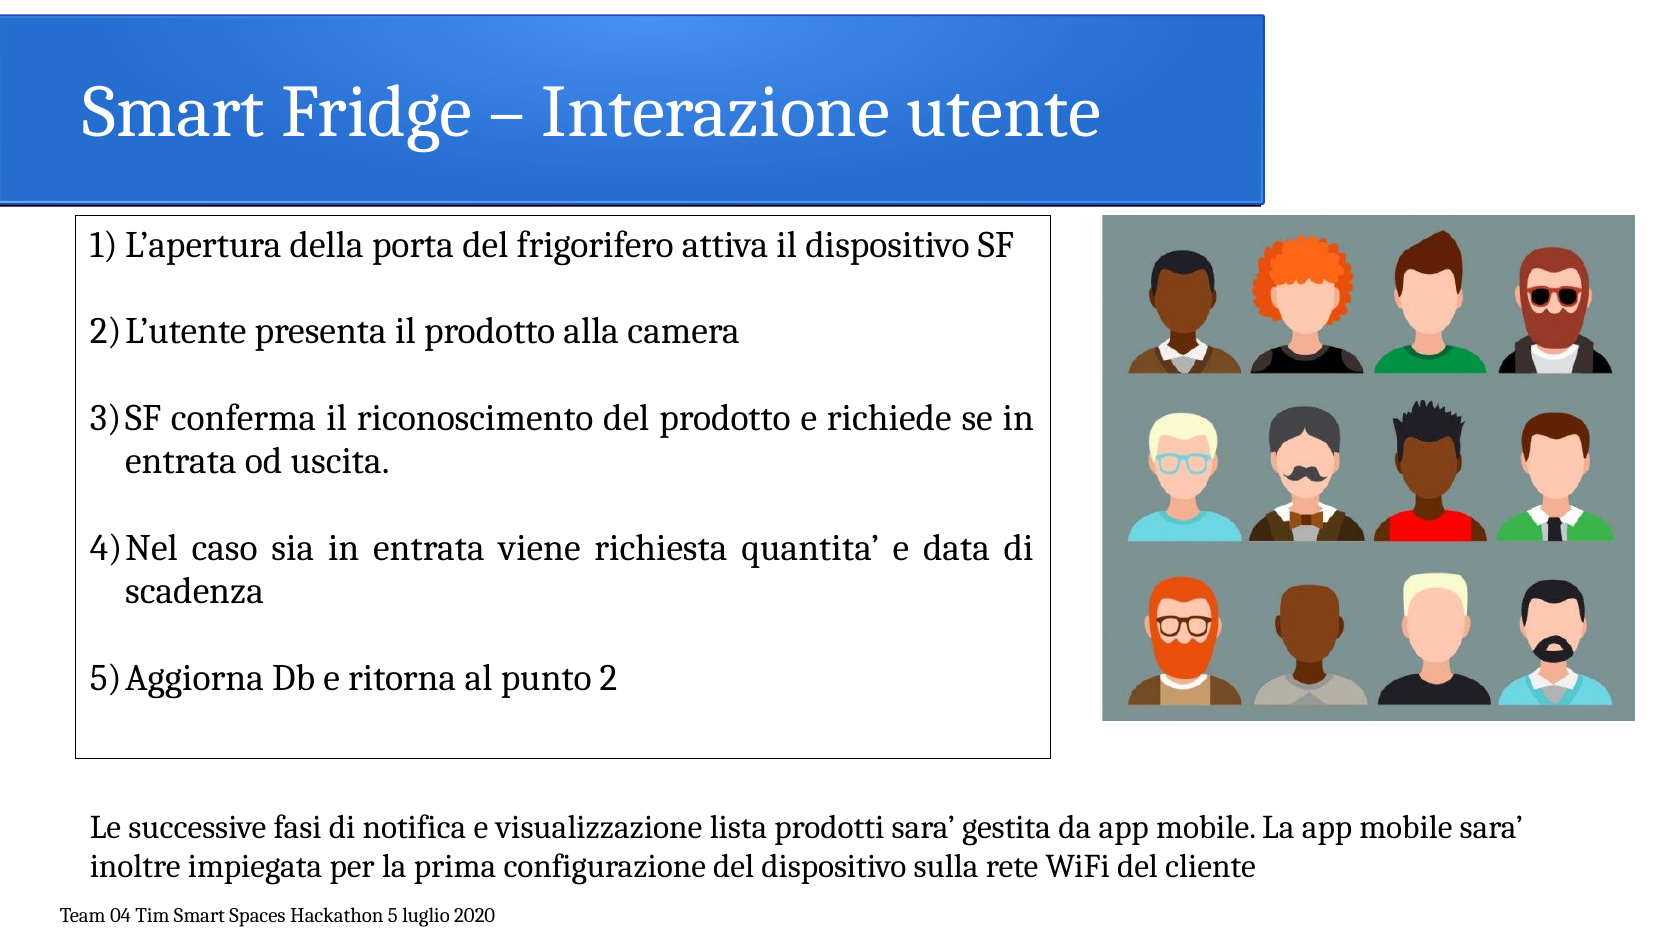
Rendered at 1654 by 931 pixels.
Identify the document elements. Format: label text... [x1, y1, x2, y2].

text_box L’apertura della porta del frigorifero attiva il dispositivo SF L’utente presenta il prodotto alla camera SF conferma il riconoscimento del prodotto e richiede se in entrata od uscita. Nel caso sia in entrata viene richiesta quantita’ e data di scadenza Aggiorna Db e ritorna al punto 2 [75, 215, 1051, 759]
text_box Team 04 Tim Smart Spaces Hackathon 5 luglio 2020 [45, 896, 616, 931]
text_box Le successive fasi di notifica e visualizzazione lista prodotti sara’ gestita da app mobile. La app mobile sara’ inoltre impiegata per la prima configurazione del dispositivo sulla rete WiFi del cliente [75, 801, 1606, 895]
title Smart Fridge – Interazione utente [82, 35, 1235, 189]
picture [1102, 215, 1636, 721]
